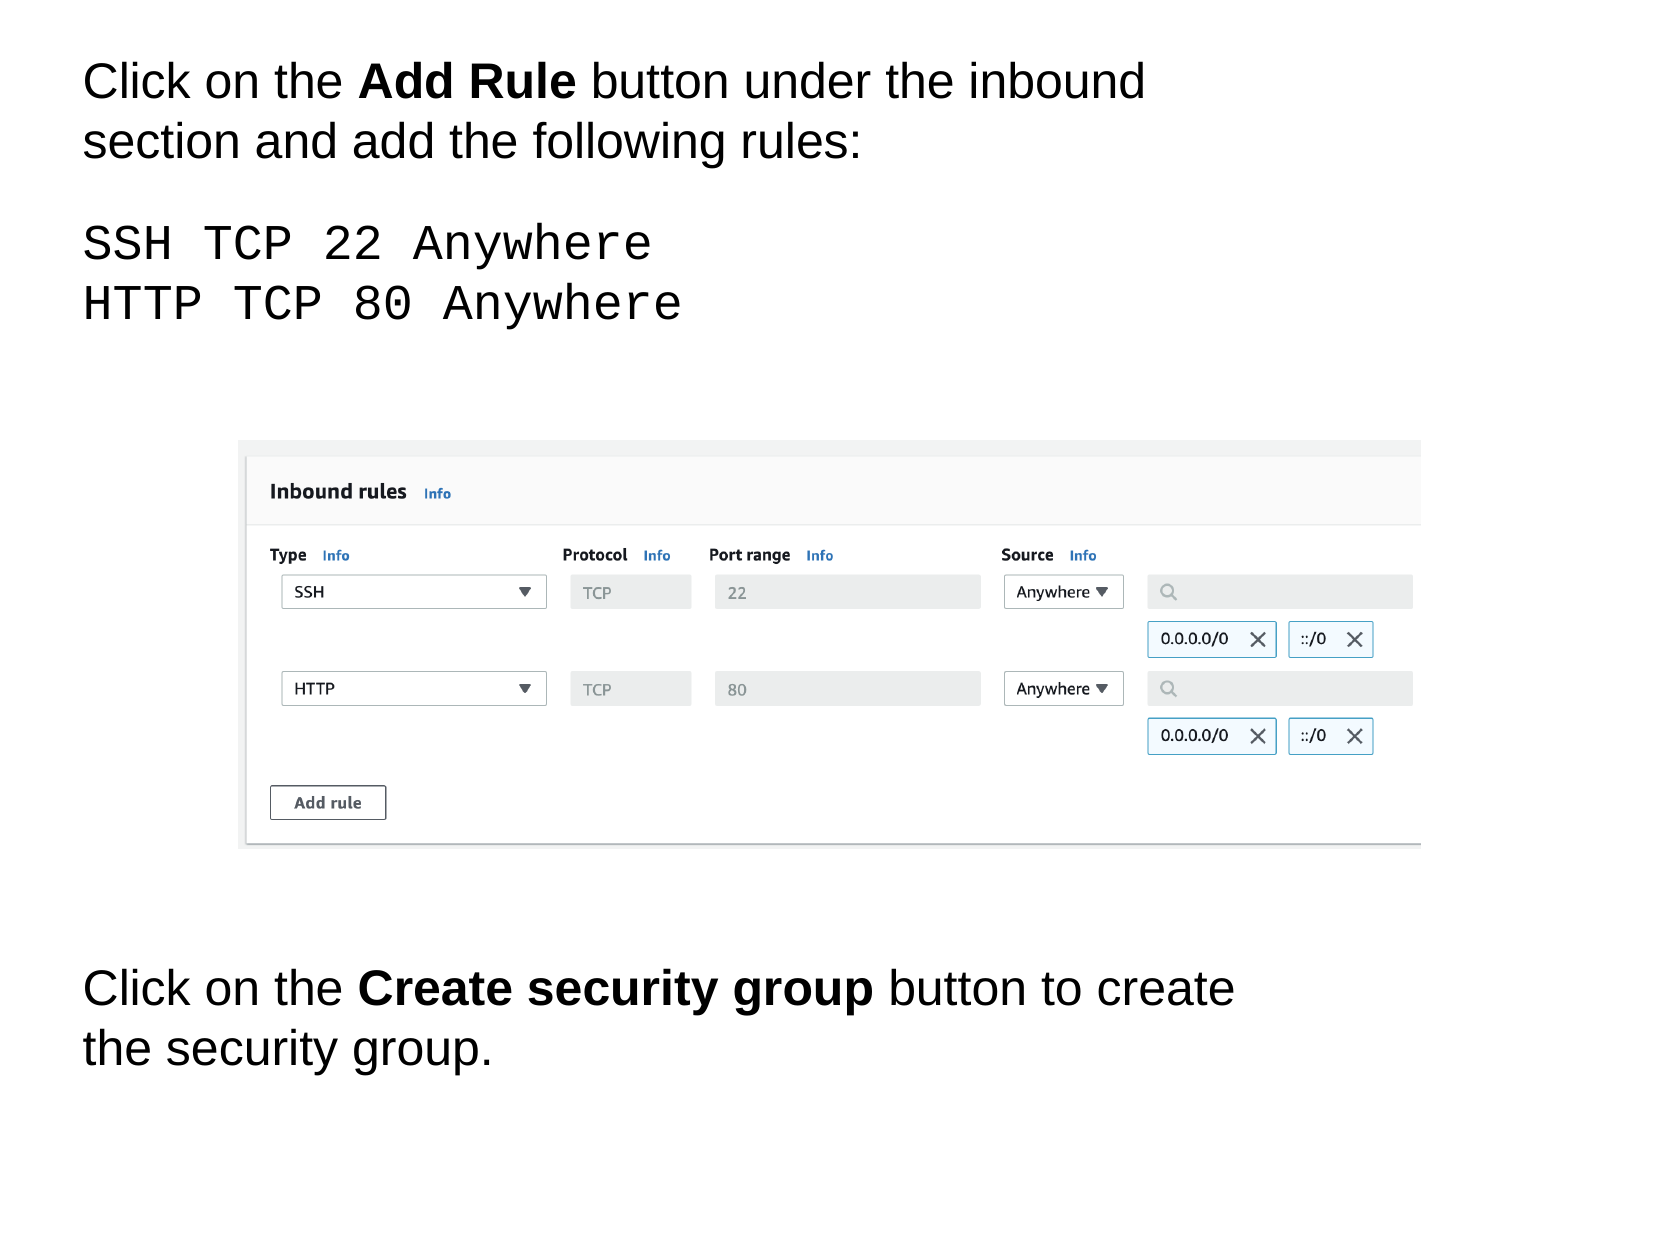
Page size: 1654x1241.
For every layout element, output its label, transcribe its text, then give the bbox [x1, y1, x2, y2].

picture [238, 440, 1421, 850]
list Click on the Add Rule button under the inbound section and add the following rules: [82, 48, 1289, 174]
text_box SSH TCP 22 Anywhere HTTP TCP 80 Anywhere [82, 209, 1289, 334]
text_box Click on the Create security group button to create the security group. [82, 955, 1289, 1114]
